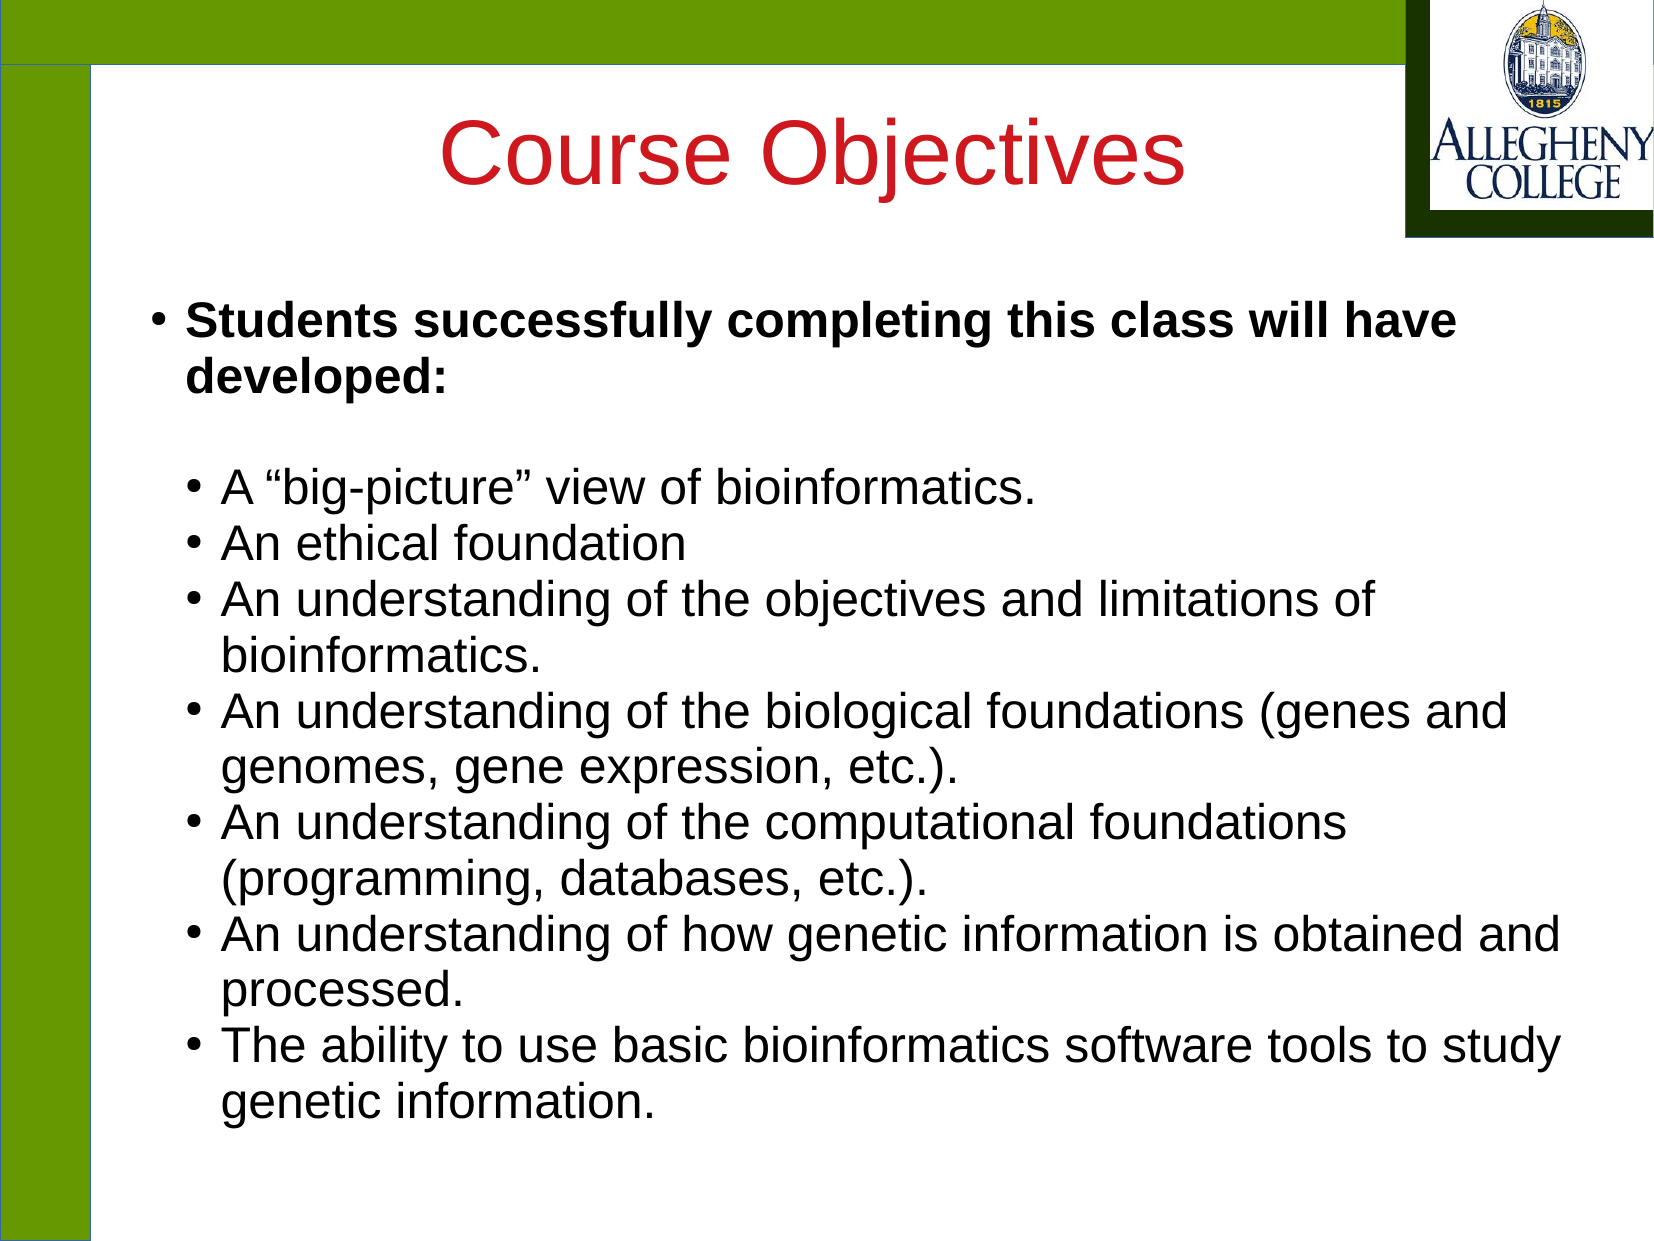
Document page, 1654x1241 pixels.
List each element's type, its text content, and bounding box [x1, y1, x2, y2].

picture [1430, 0, 1654, 210]
text_box Students successfully completing this class will have developed: A “big-picture” view of bioinformatics. An ethical foundation An understanding of the objectives and limitations of bioinformatics. An understanding of the biological foundations (genes and genomes, gene expression, etc.). An understanding of the computational foundations (programming, databases, etc.). An understanding of how genetic information is obtained and processed. The ability to use basic bioinformatics software tools to study genetic information. [135, 266, 1606, 1156]
title Course Objectives [112, 65, 1515, 257]
text_box [0, 0, 1654, 1241]
